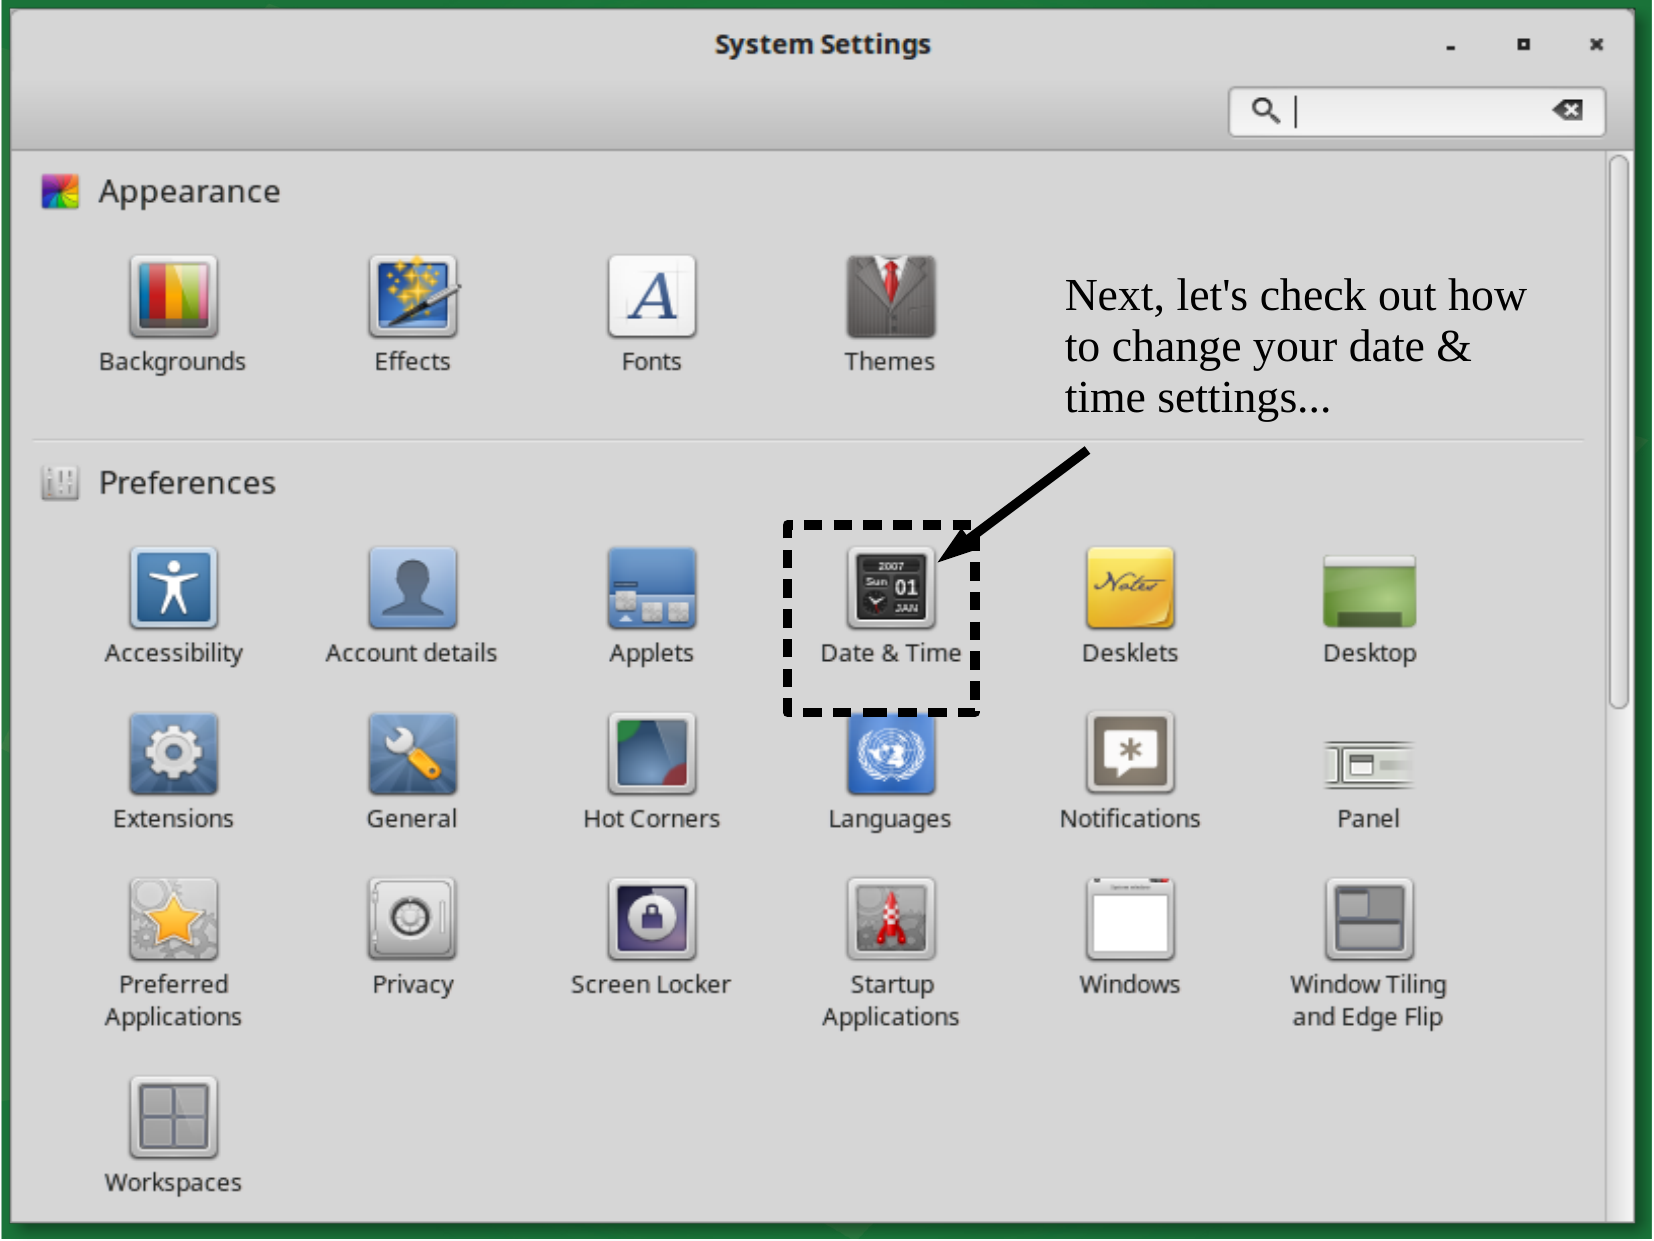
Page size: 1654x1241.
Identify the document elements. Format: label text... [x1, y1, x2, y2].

text_box Next, let's check out how to change your date & time settings... [1050, 262, 1576, 431]
picture [0, 0, 1654, 1241]
text_box [787, 524, 975, 713]
